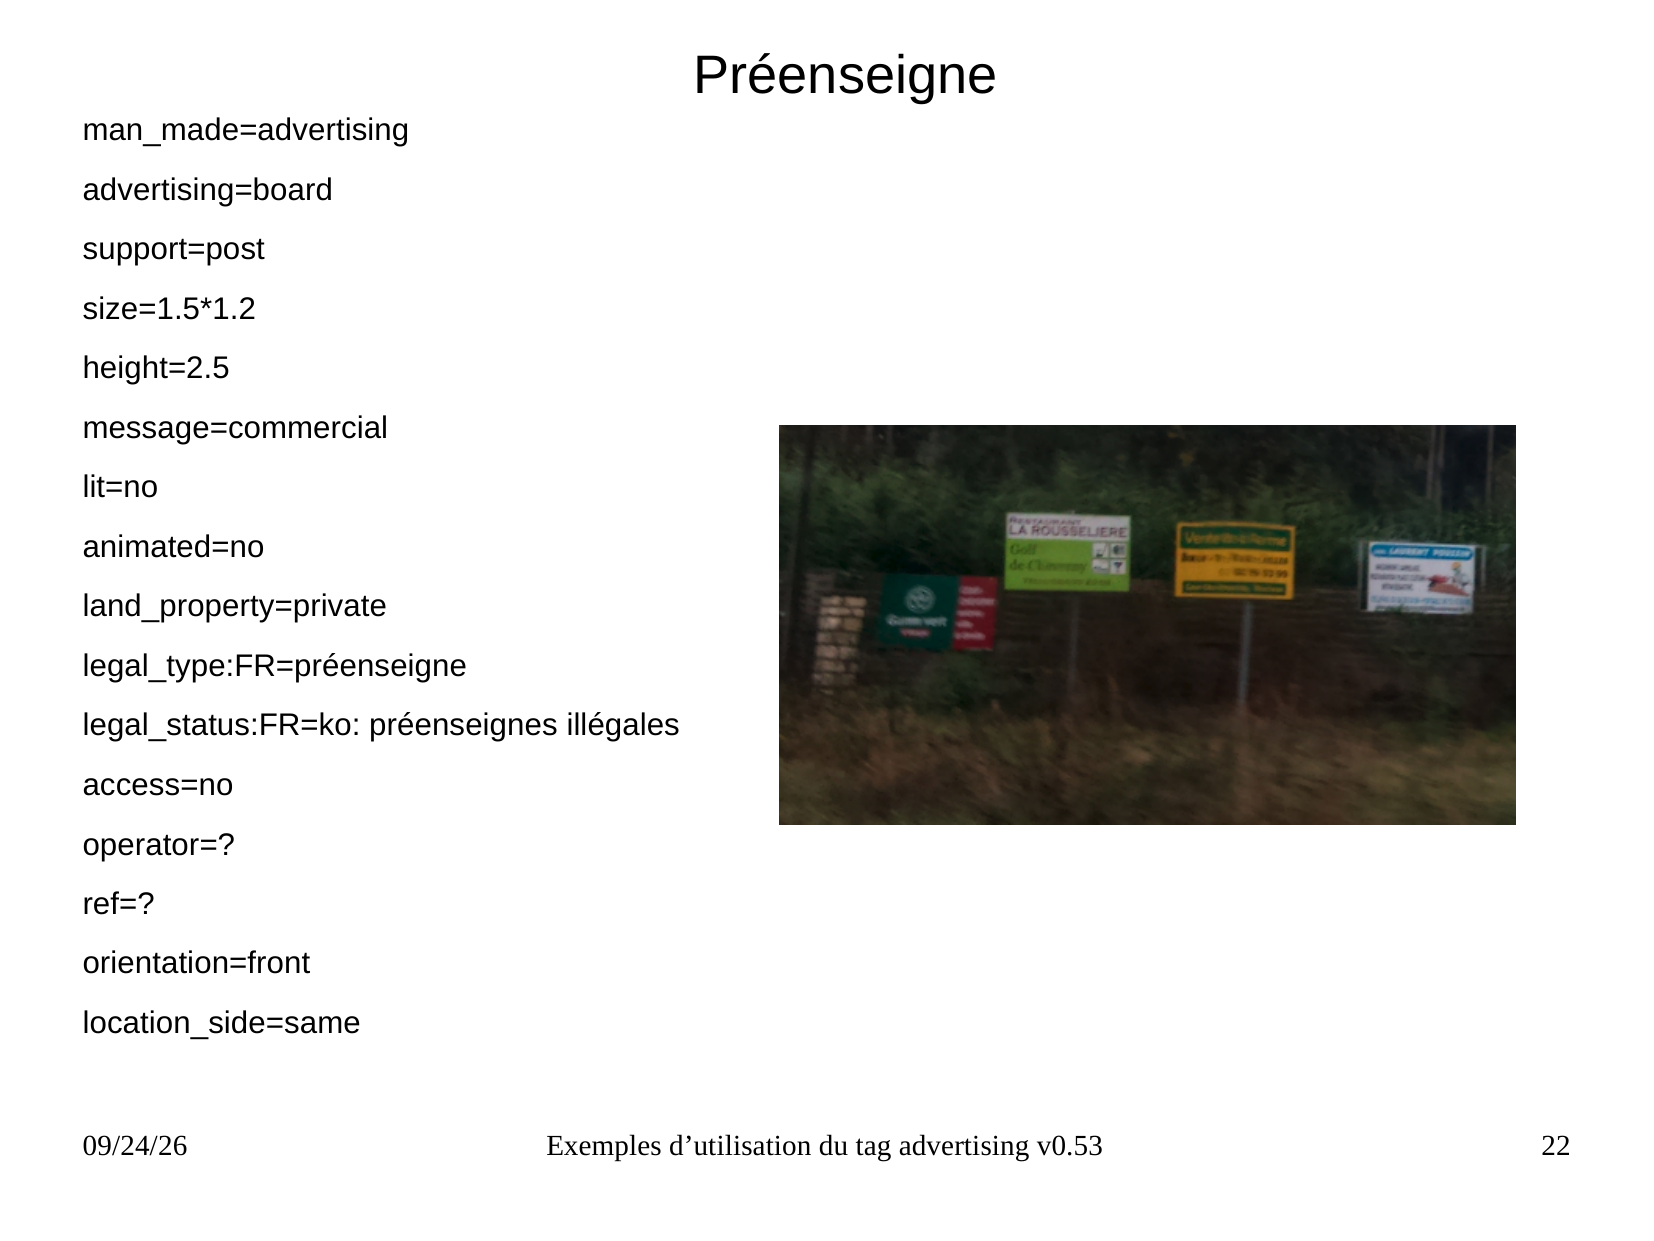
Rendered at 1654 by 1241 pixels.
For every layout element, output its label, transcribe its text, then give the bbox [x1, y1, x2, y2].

title Préenseigne [101, 13, 1591, 136]
picture [779, 425, 1516, 826]
text_box man_made=advertising advertising=board support=post size=1.5*1.2 height=2.5 message=commercial lit=no animated=no land_property=private legal_type:FR=préenseigne legal_status:FR=ko: préenseignes illégales access=no operator=? ref=? orientation=front location_side=same [67, 105, 766, 1083]
